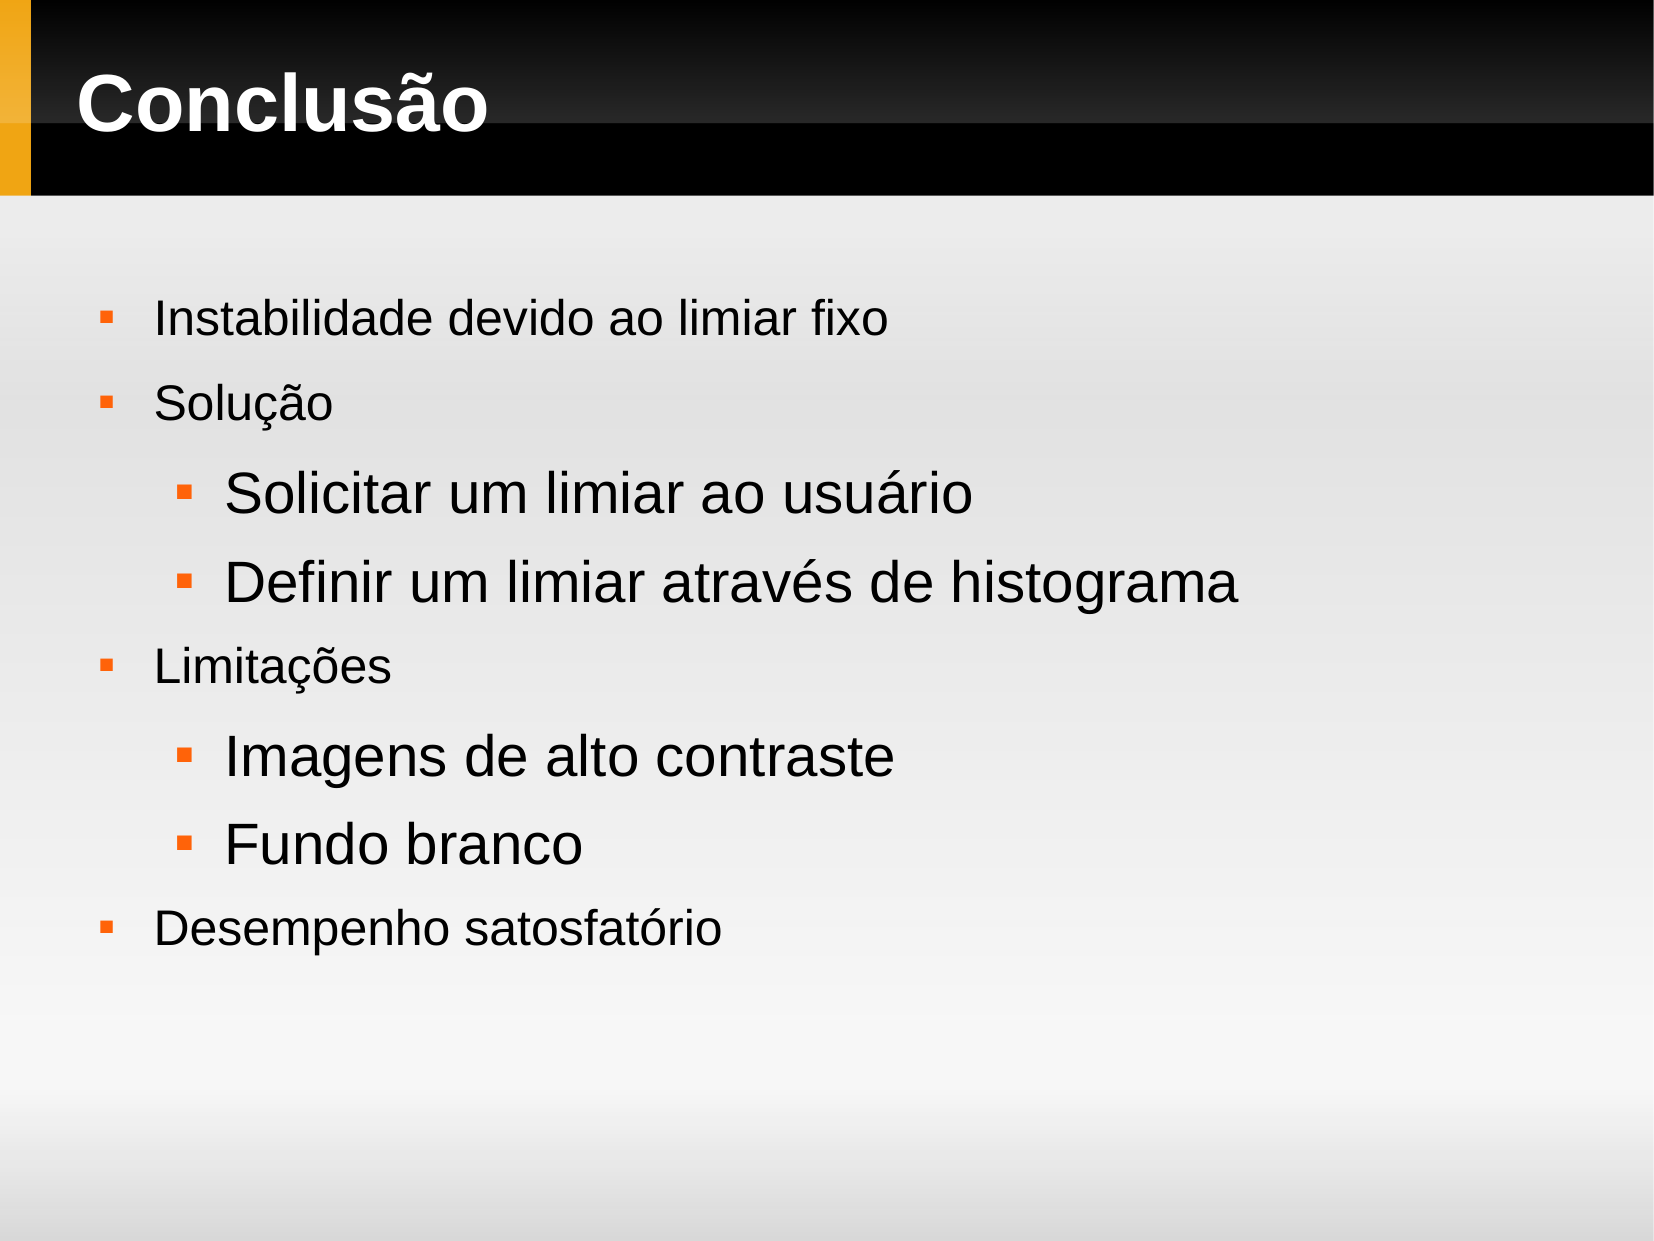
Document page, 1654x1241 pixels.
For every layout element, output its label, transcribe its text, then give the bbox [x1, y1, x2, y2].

list Instabilidade devido ao limiar fixo Solução Solicitar um limiar ao usuário Definir um limiar através de histograma Limitações Imagens de alto contraste Fundo branco Desempenho satosfatório [82, 290, 1571, 1109]
title Conclusão [76, 0, 1565, 208]
picture [0, 0, 1654, 1241]
